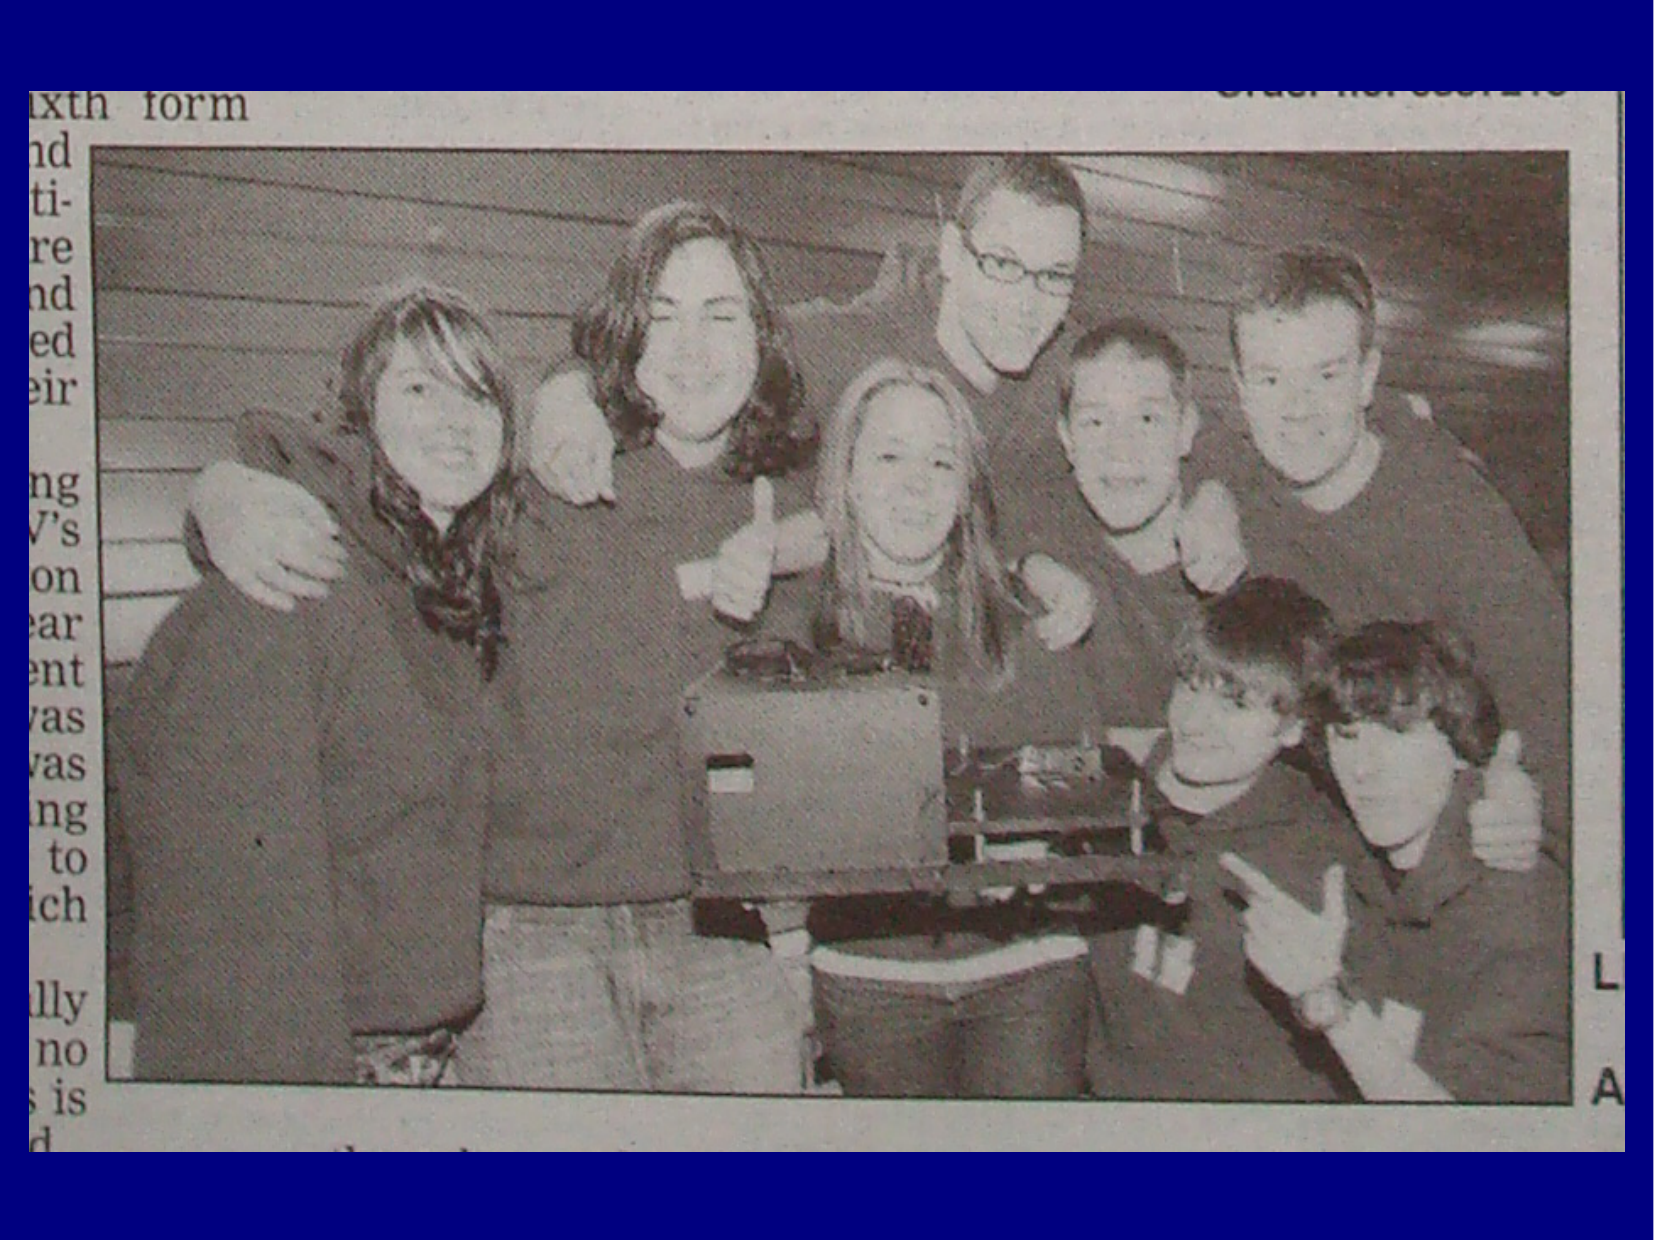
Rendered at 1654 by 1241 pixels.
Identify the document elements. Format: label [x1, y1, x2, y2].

picture [29, 91, 1625, 1152]
